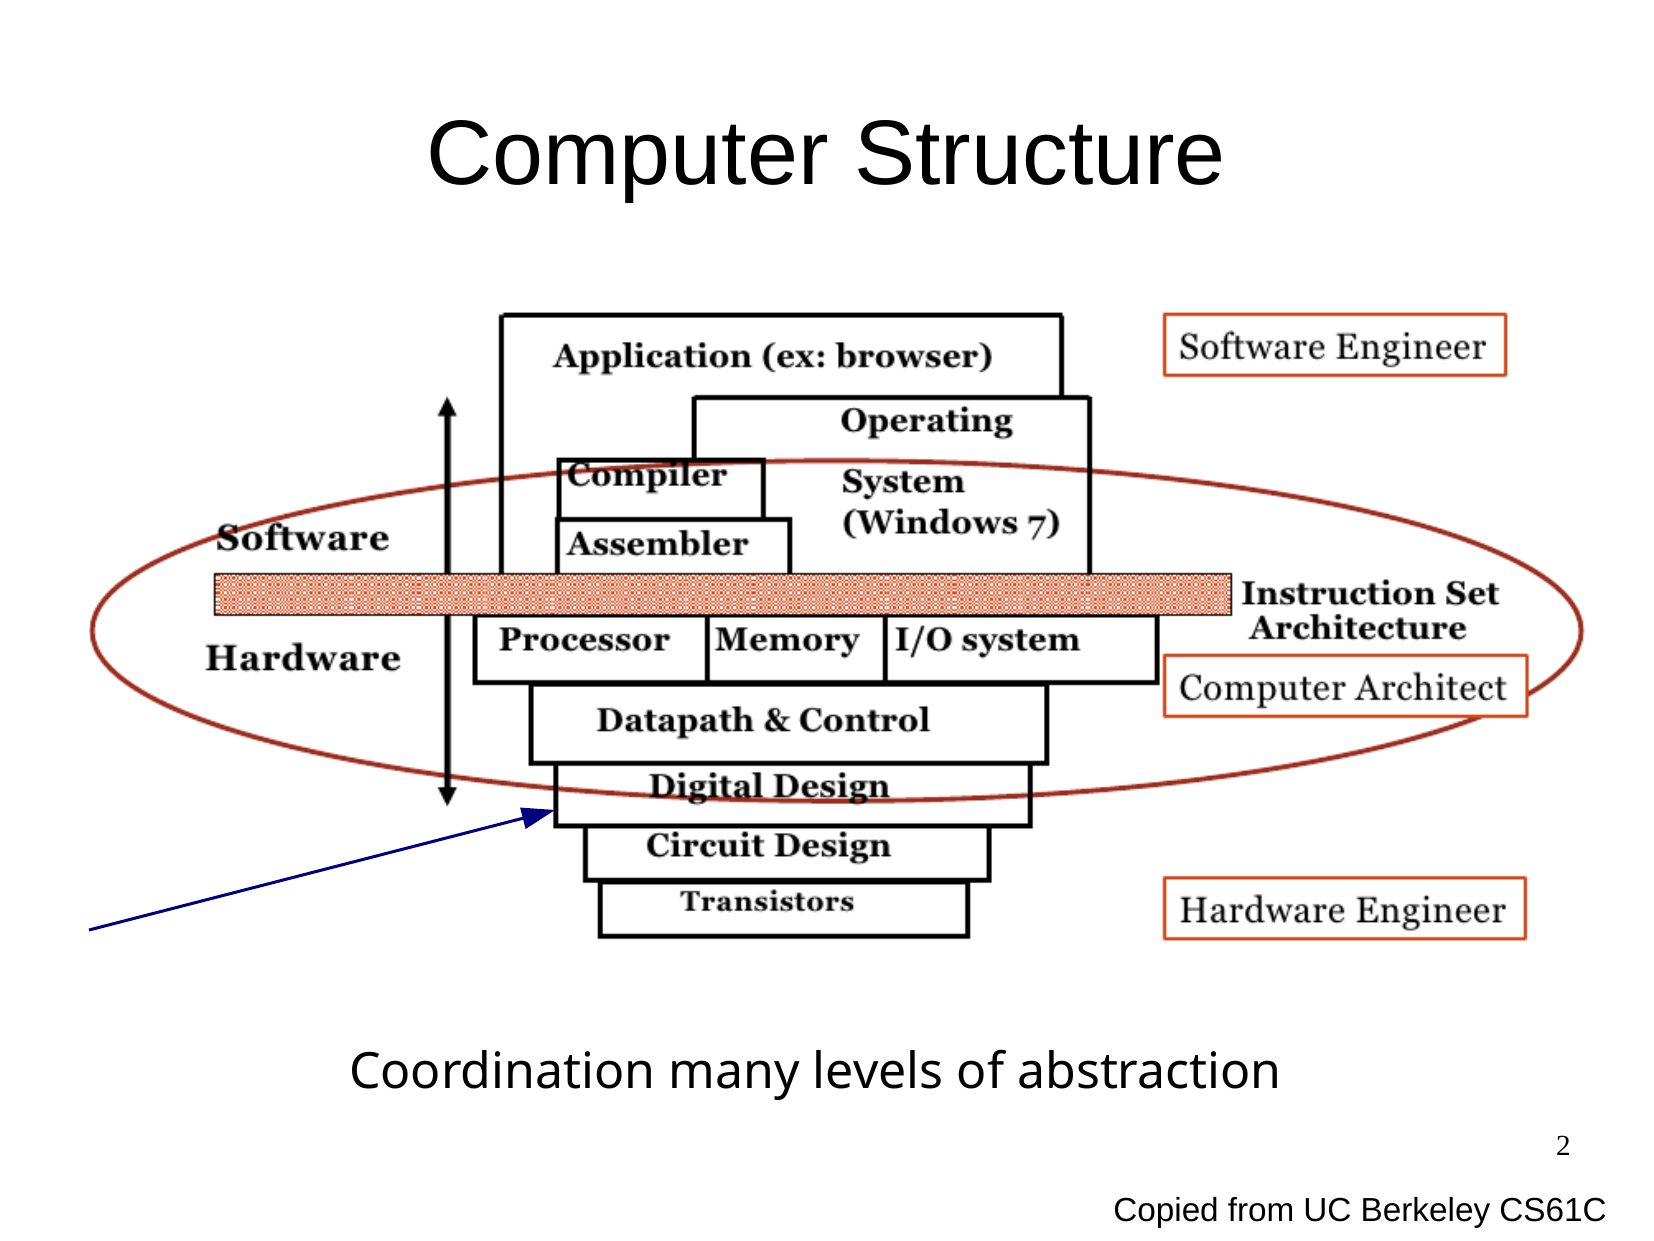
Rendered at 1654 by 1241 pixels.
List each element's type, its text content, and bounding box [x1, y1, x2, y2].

text_box Copied from UC Berkeley CS61C [1098, 1184, 1623, 1237]
title Computer Structure [82, 49, 1571, 257]
text_box Coordination many levels of abstraction [334, 1027, 1284, 1113]
picture [89, 285, 1590, 949]
